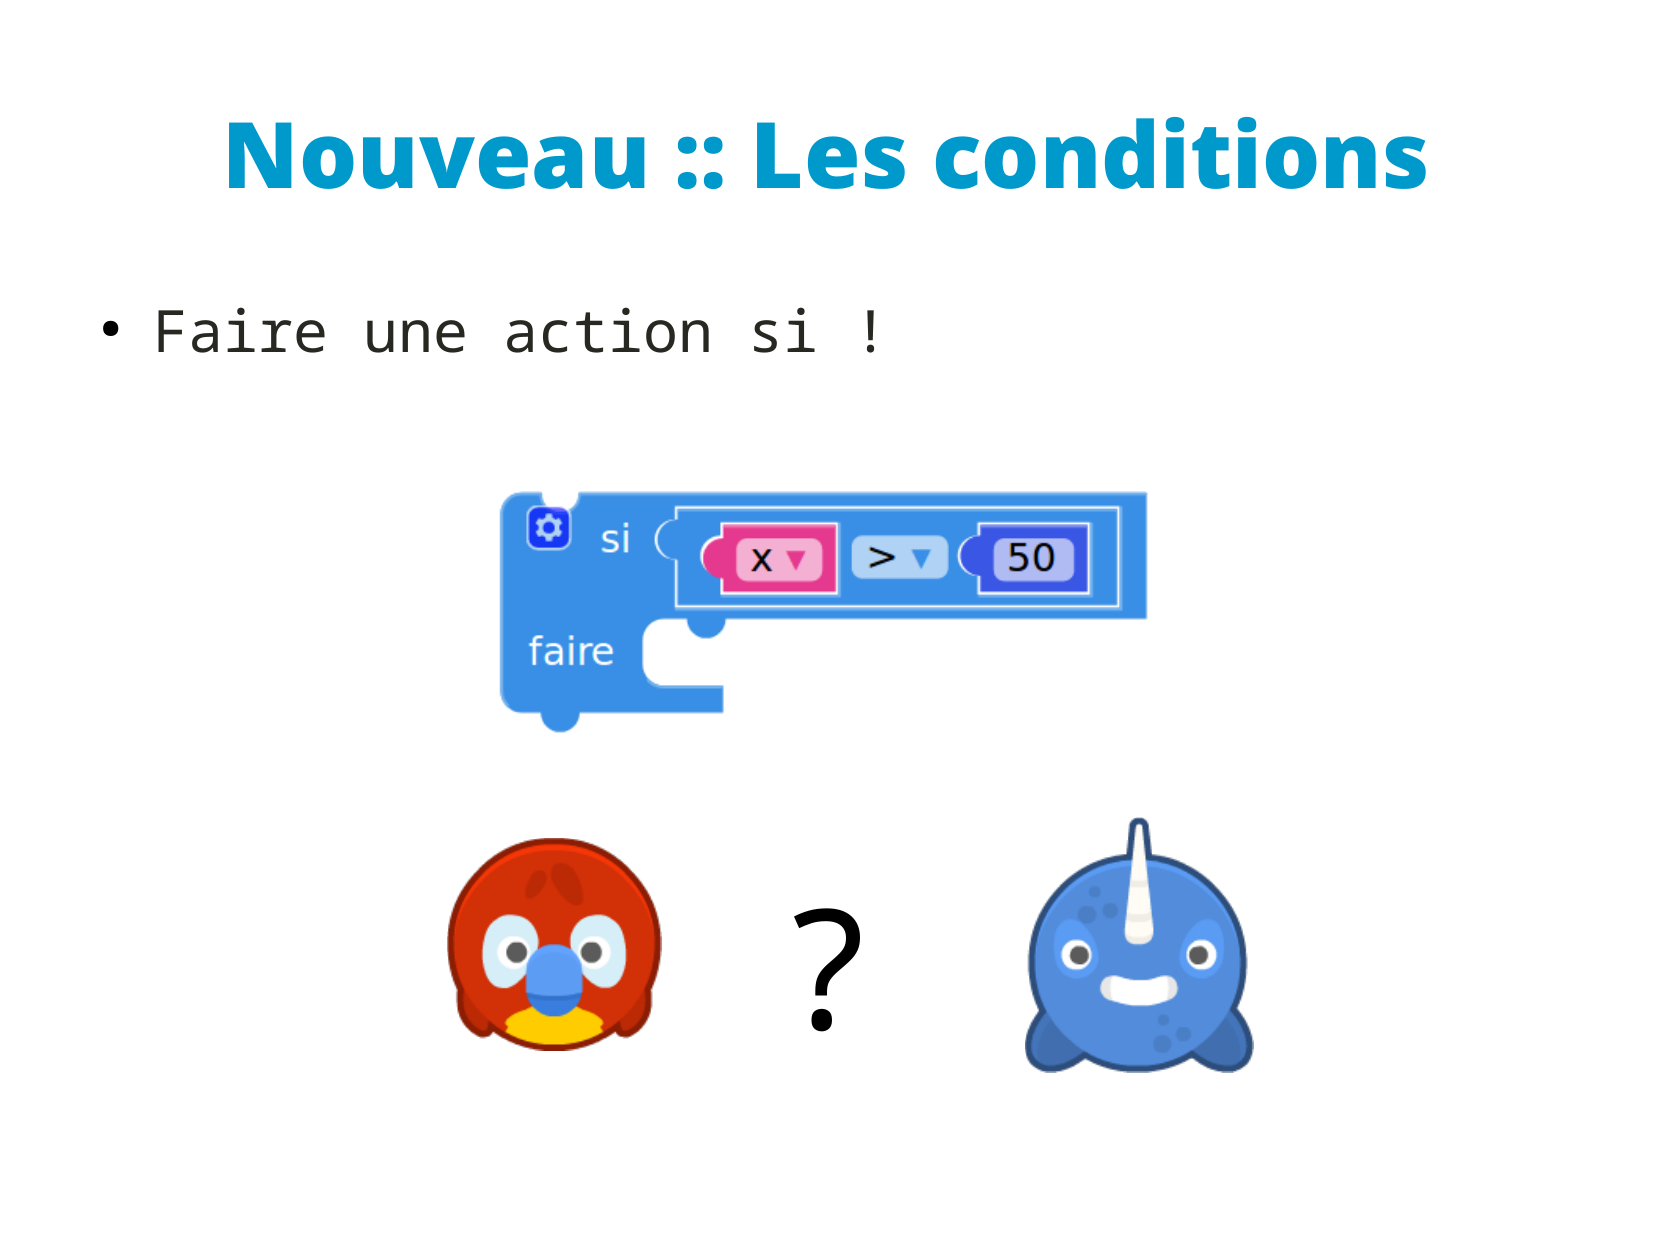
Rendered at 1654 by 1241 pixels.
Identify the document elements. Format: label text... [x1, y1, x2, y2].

list Faire une action si ! [82, 290, 1571, 1010]
text_box ? [777, 843, 920, 1047]
title Nouveau :: Les conditions [82, 49, 1571, 257]
picture [483, 476, 1171, 756]
picture [447, 838, 662, 1052]
picture [1025, 817, 1254, 1073]
